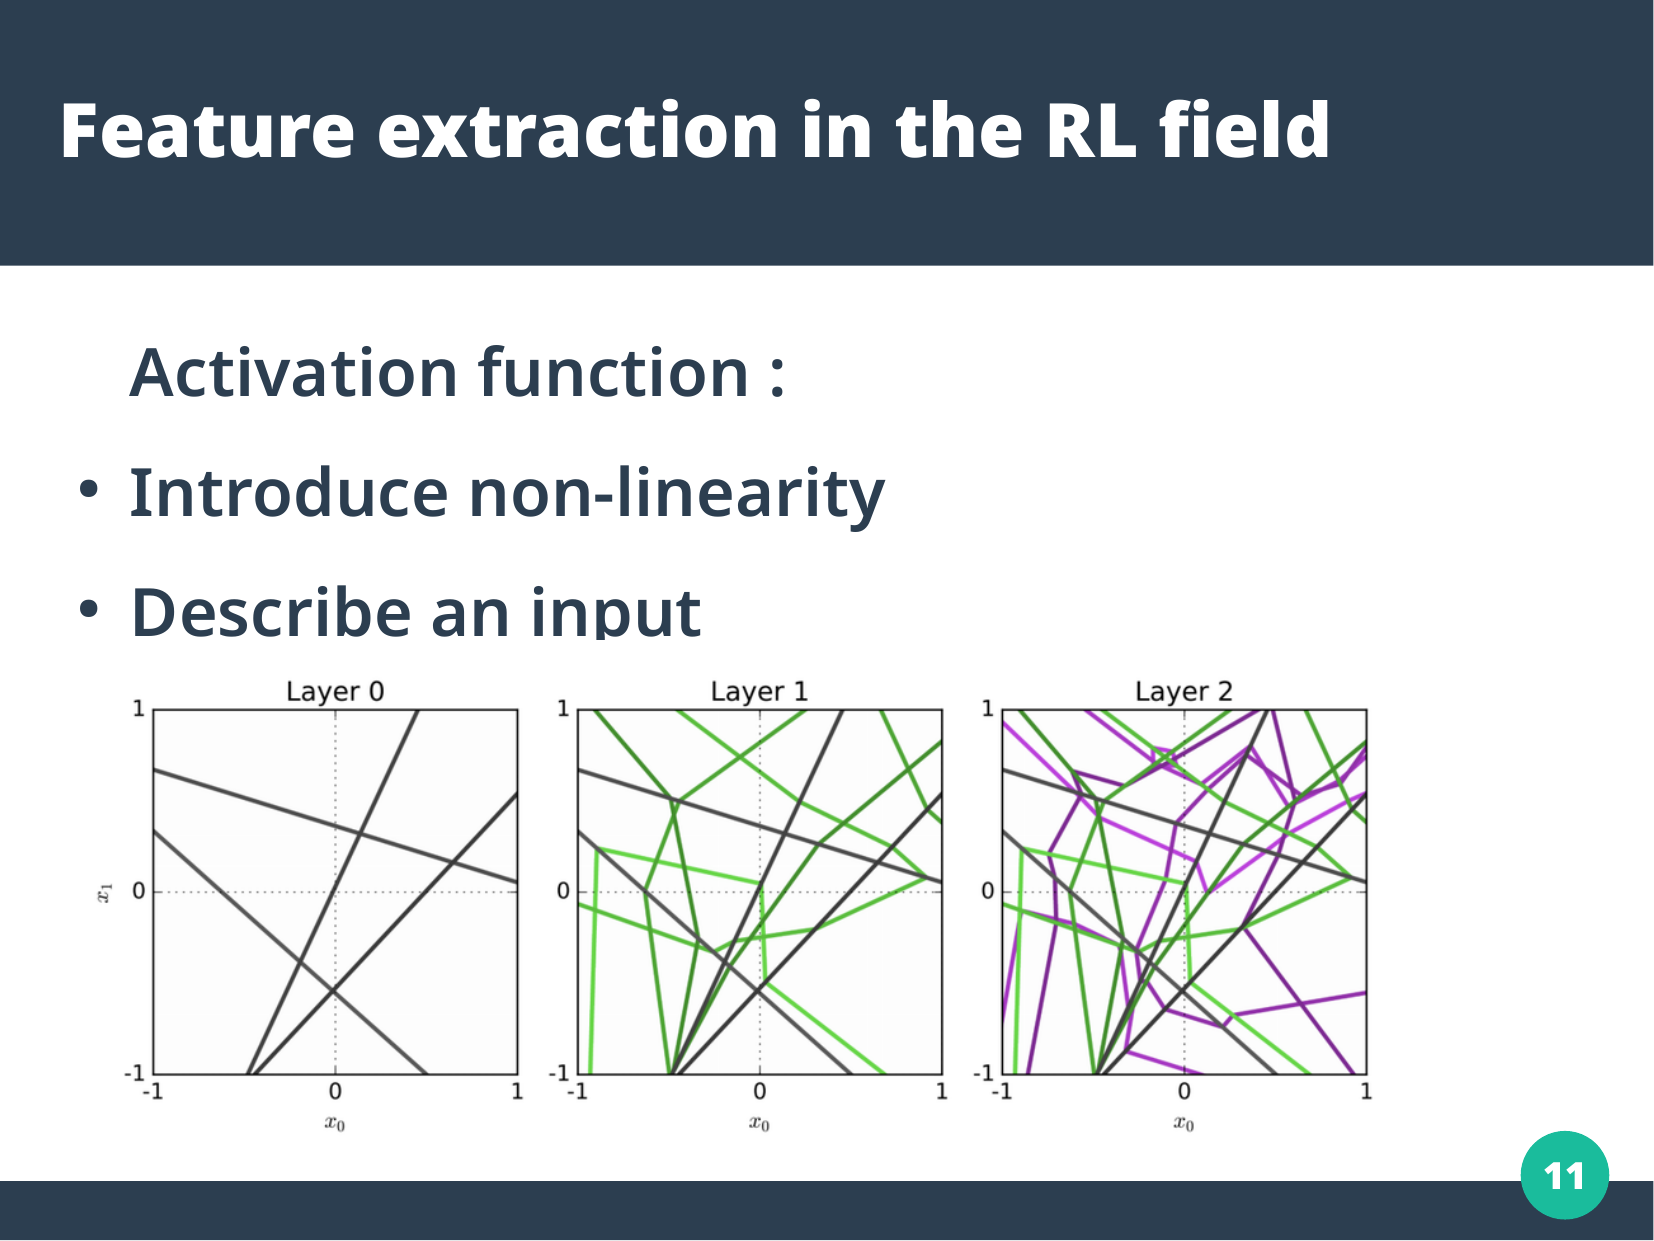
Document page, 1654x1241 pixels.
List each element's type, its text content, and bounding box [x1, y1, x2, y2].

list Activation function : Introduce non-linearity Describe an input [59, 324, 1595, 1152]
picture [74, 640, 1426, 1152]
title Feature extraction in the RL field [59, 49, 1595, 207]
